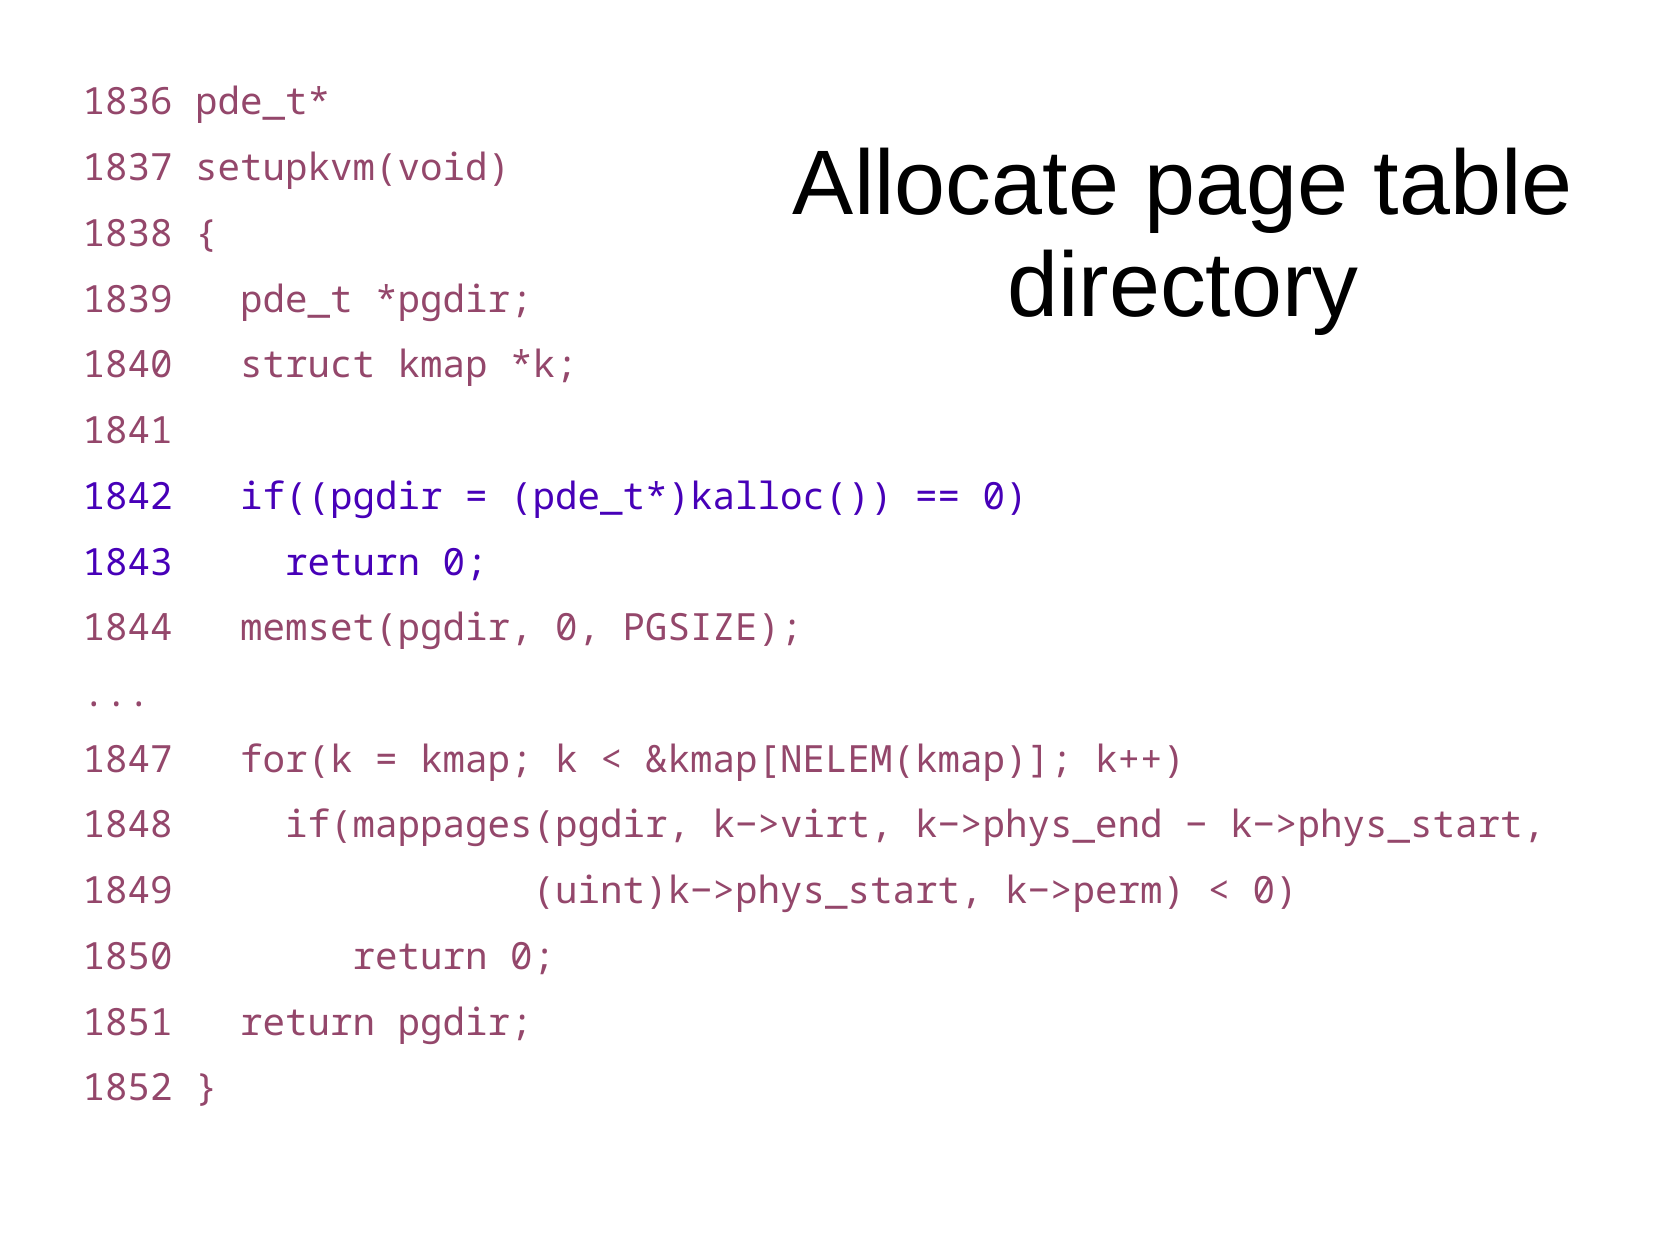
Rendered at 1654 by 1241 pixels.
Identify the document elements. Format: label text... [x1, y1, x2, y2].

title Allocate page table directory [791, 130, 1576, 338]
list 1836 pde_t* 1837 setupkvm(void) 1838 { 1839 pde_t *pgdir; 1840 struct kmap *k; 1841 1842 if((pgdir = (pde_t*)kalloc()) == 0) 1843 return 0; 1844 memset(pgdir, 0, PGSIZE); ... 1847 for(k = kmap; k < &kmap[NELEM(kmap)]; k++) 1848 if(mappages(pgdir, k−>virt, k−>phys_end − k−>phys_start, 1849 (uint)k−>phys_start, k−>perm) < 0) 1850 return 0; 1851 return pgdir; 1852 } [82, 75, 1571, 1163]
